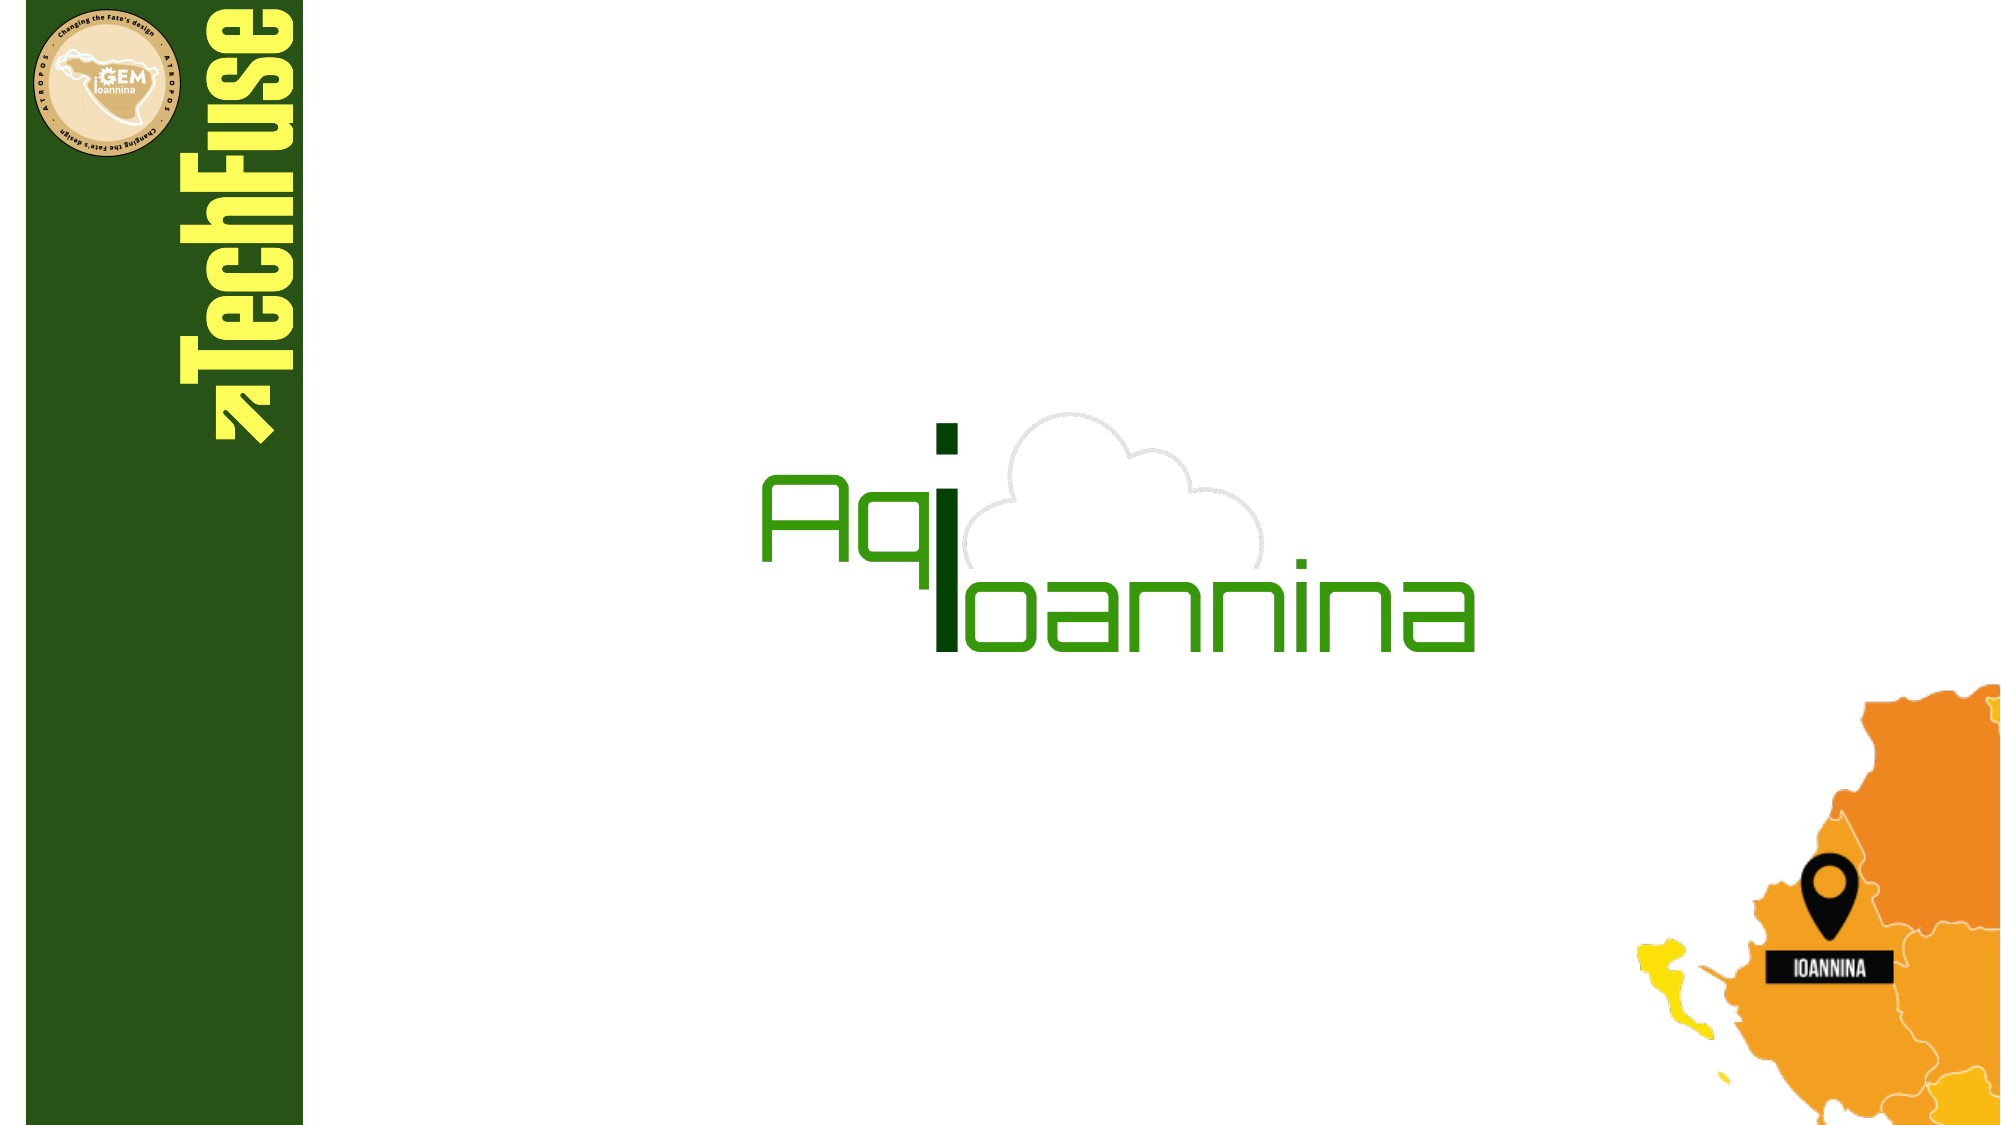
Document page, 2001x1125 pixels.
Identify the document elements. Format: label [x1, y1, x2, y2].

text_box [26, 0, 303, 1125]
picture [1636, 570, 2000, 1125]
picture [755, 342, 1486, 747]
picture [33, 9, 293, 444]
